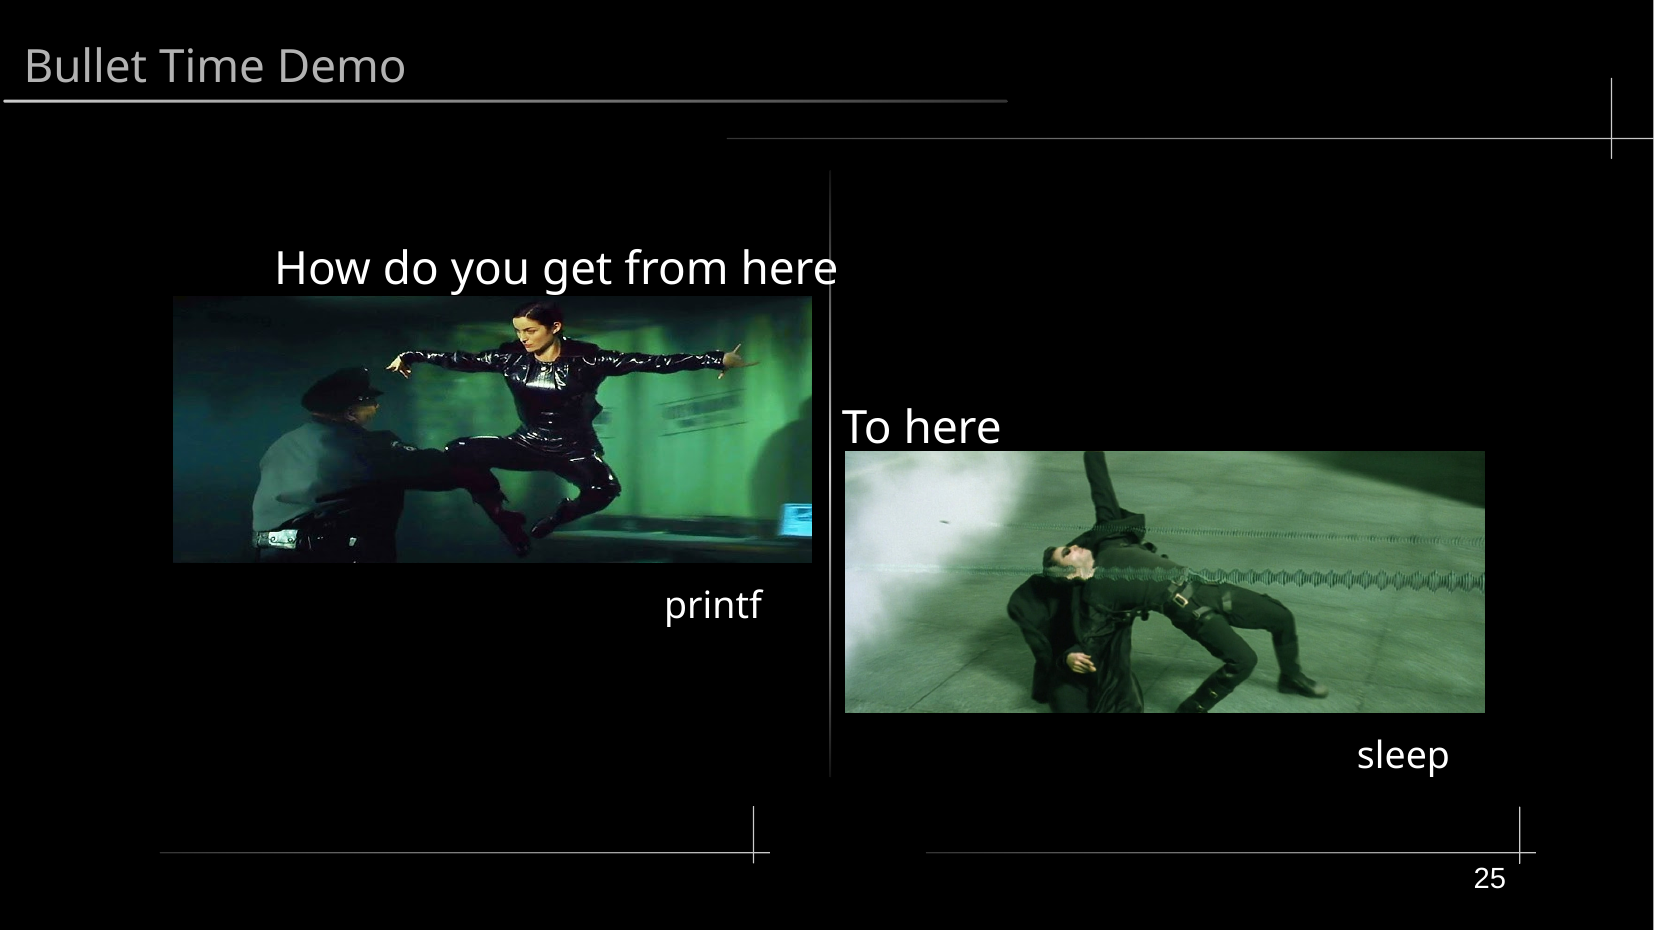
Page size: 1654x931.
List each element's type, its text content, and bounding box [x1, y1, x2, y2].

text_box sleep [1342, 720, 1499, 788]
picture [845, 451, 1485, 713]
text_box How do you get from here [259, 228, 826, 298]
text_box printf [649, 570, 820, 638]
picture [173, 296, 812, 563]
text_box To here [827, 386, 1009, 457]
title Bullet Time Demo [23, 11, 1589, 119]
